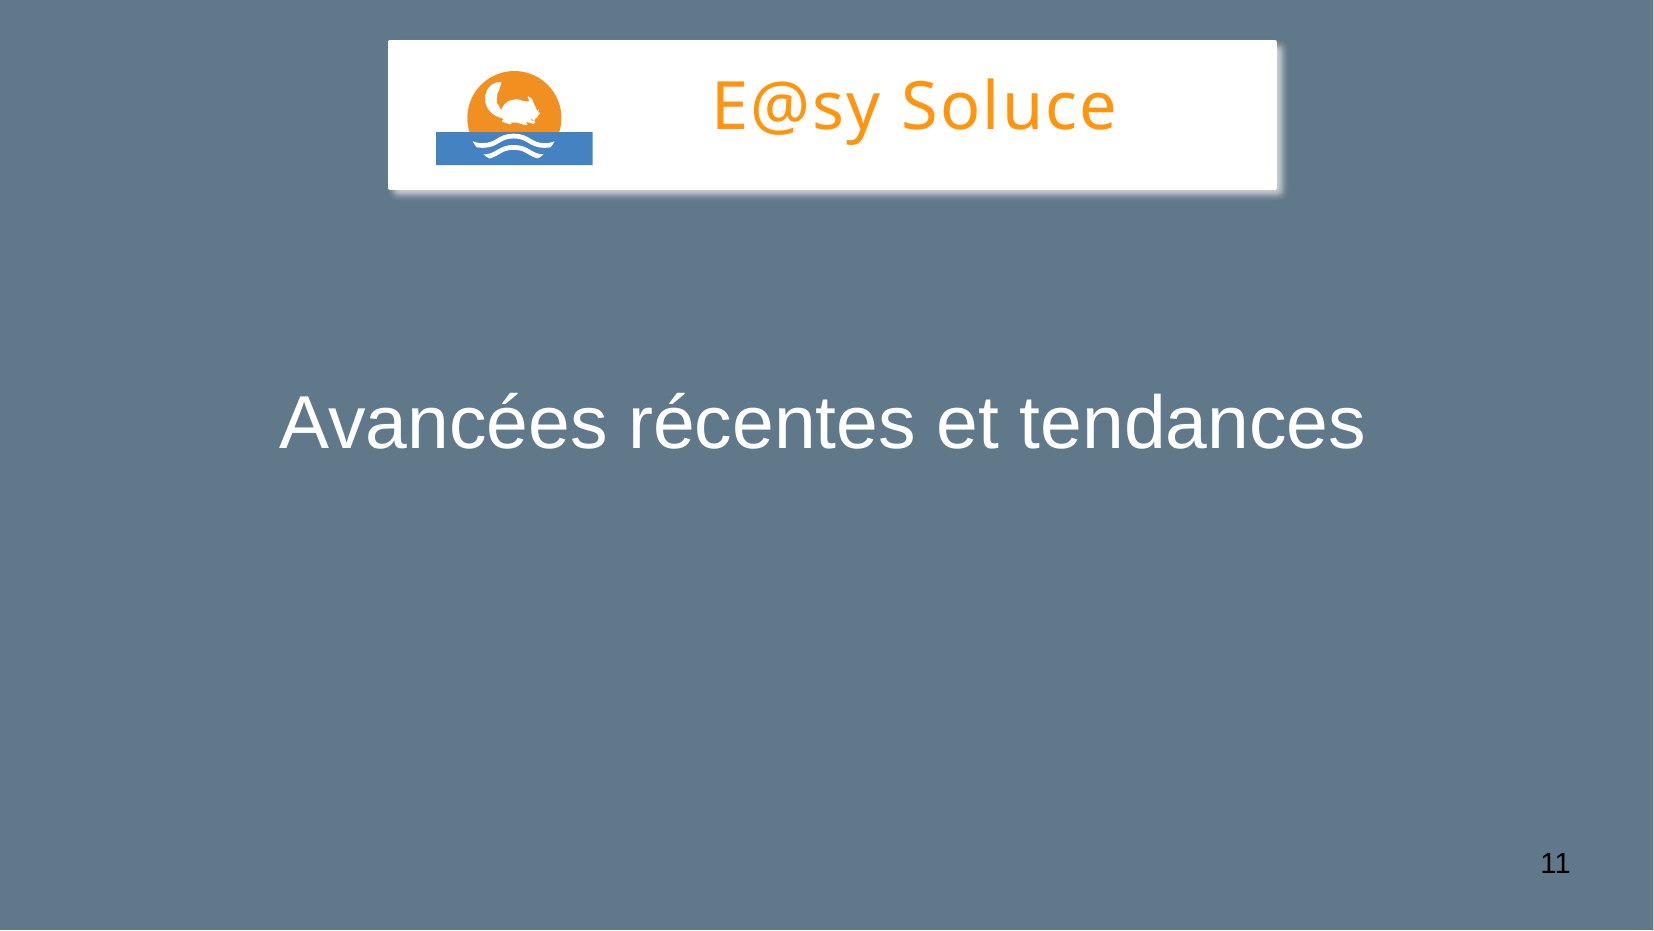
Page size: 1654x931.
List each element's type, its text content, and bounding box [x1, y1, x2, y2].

text_box Avancées récentes et tendances [264, 373, 1389, 479]
